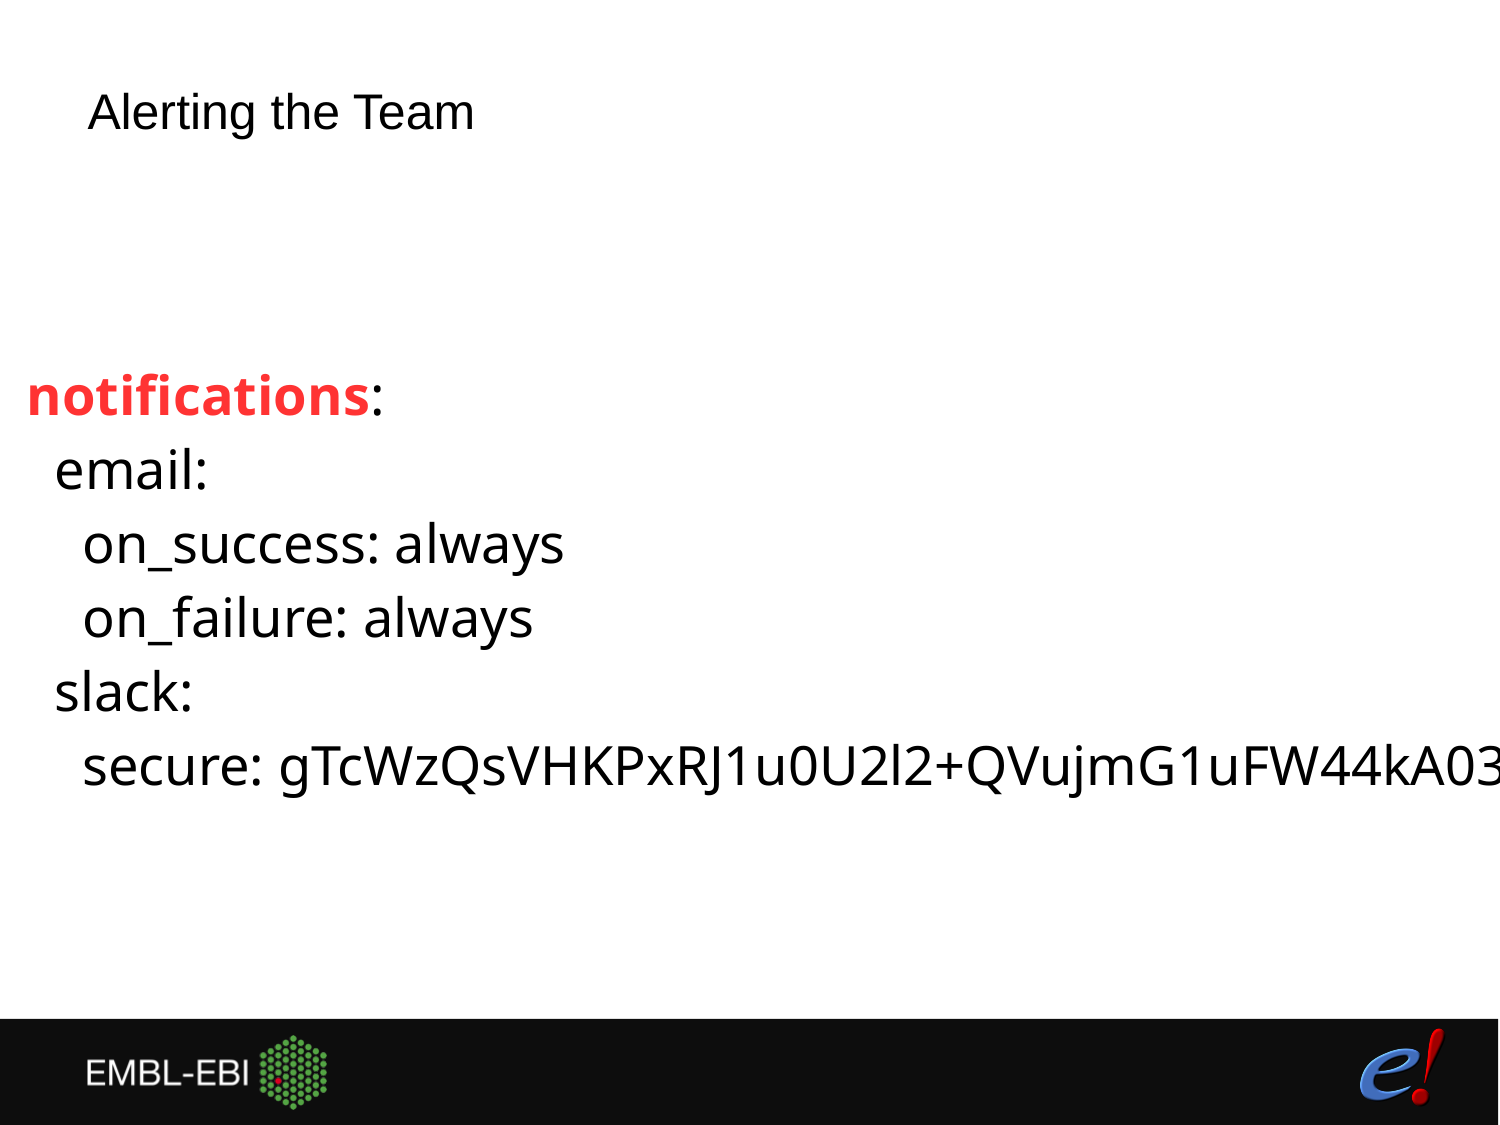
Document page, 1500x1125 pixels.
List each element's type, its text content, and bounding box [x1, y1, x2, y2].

text_box notifications: email: on_success: always on_failure: always slack: secure: gTcWzQsVHKPxRJ1u0U2l2+QVujmG1uFW44kA03... [11, 350, 1455, 763]
picture [1357, 1026, 1448, 1112]
title Alerting the Team [87, 50, 1425, 175]
picture [87, 1035, 327, 1110]
